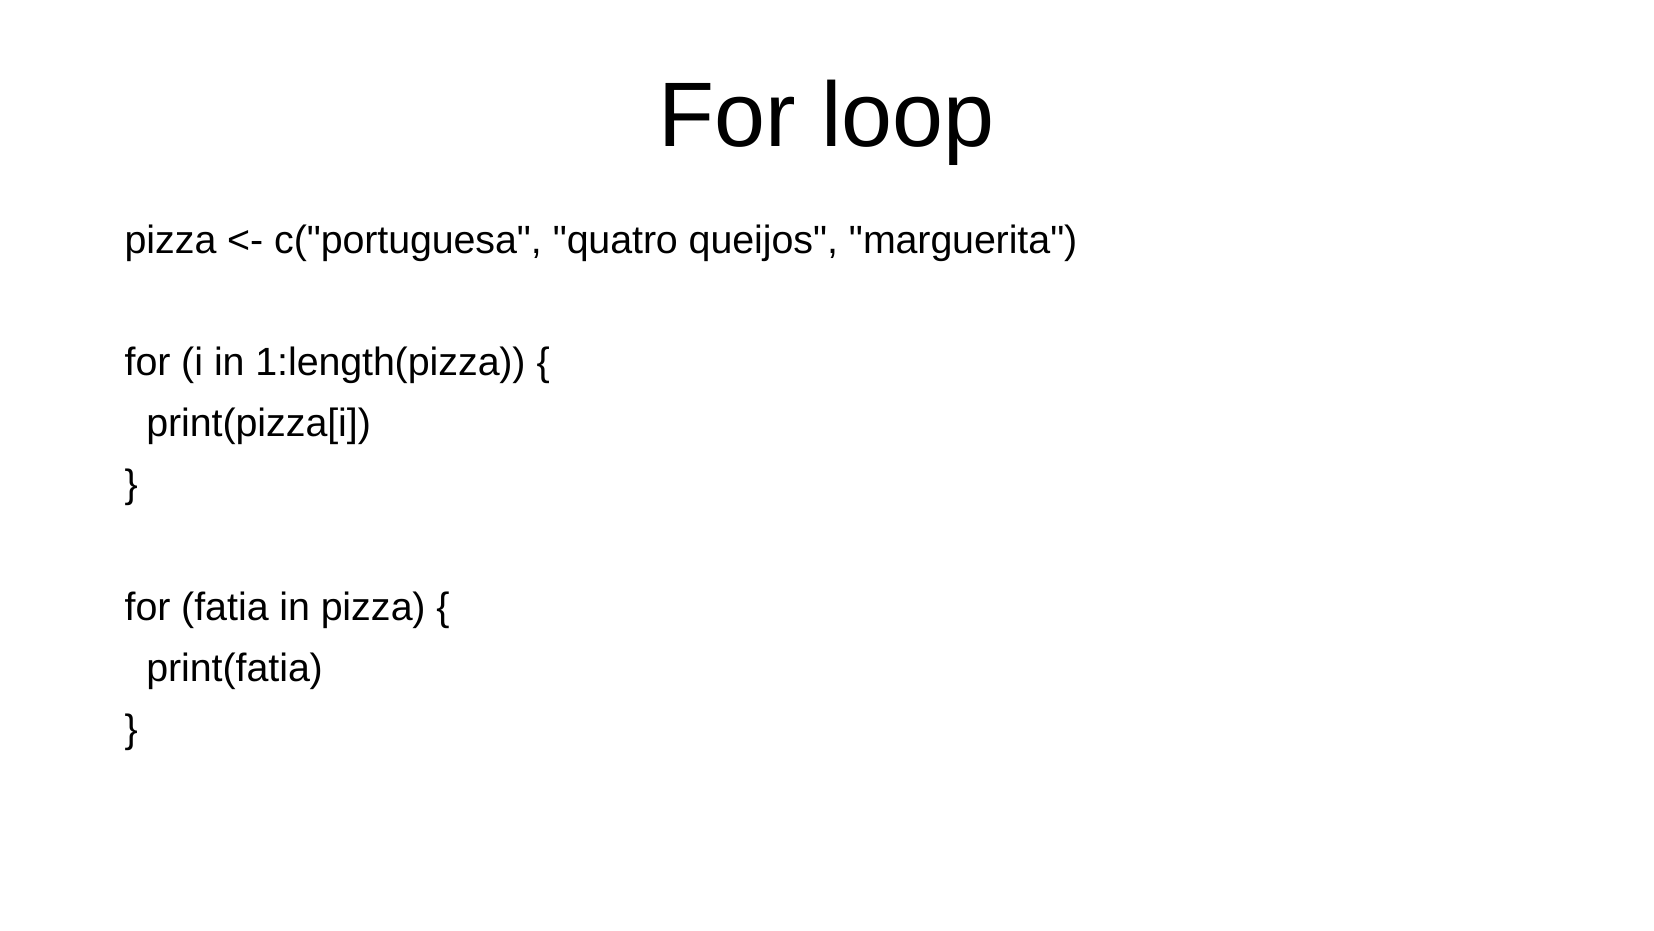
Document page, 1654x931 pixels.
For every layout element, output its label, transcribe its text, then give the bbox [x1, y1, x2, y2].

list pizza <- c("portuguesa", "quatro queijos", "marguerita") for (i in 1:length(pizza)) { print(pizza[i]) } for (fatia in pizza) { print(fatia) } [82, 217, 1571, 758]
title For loop [82, 37, 1571, 193]
